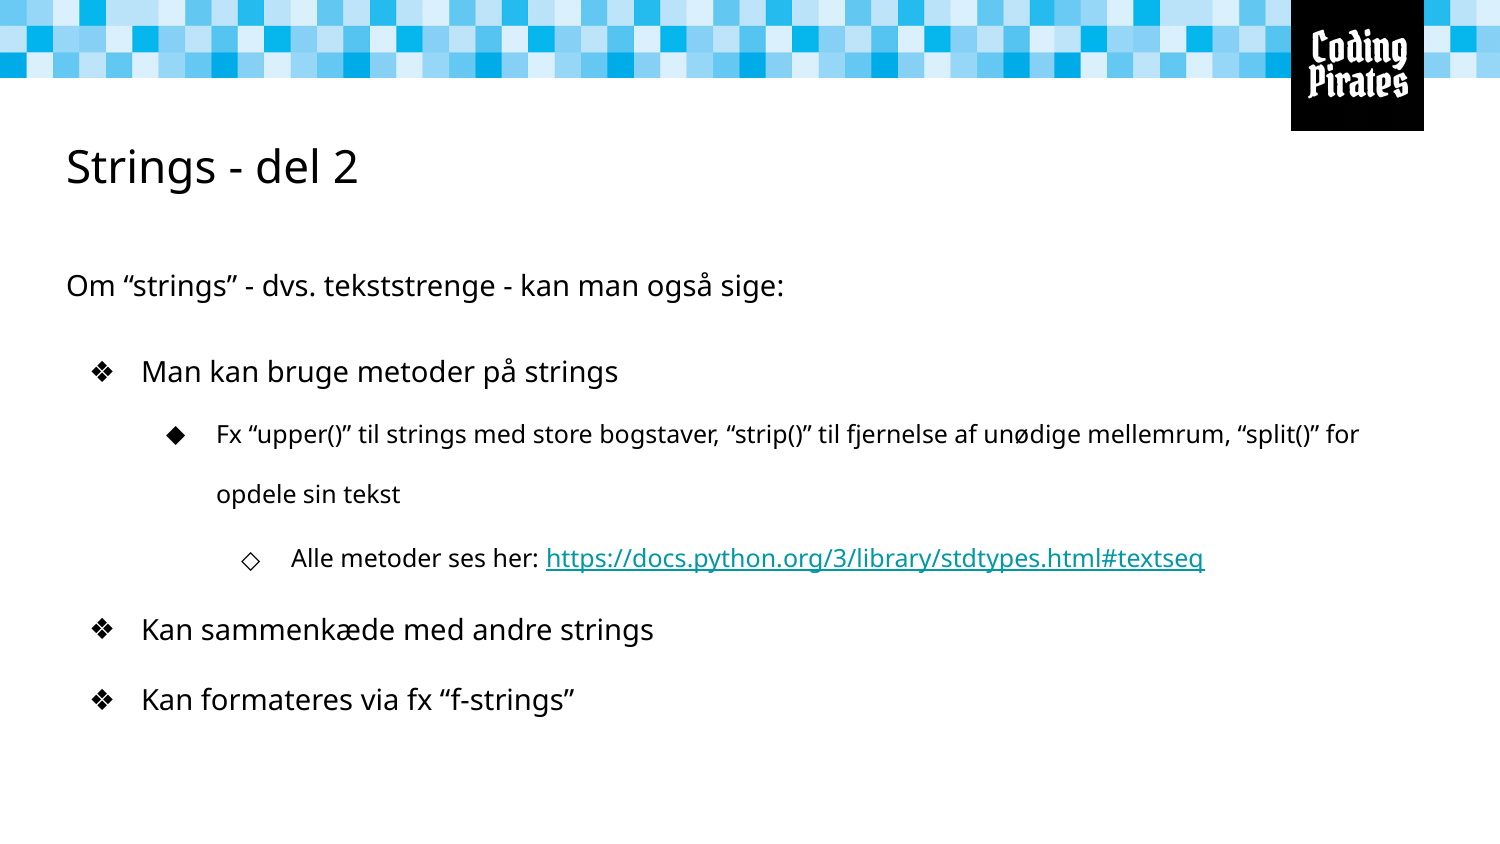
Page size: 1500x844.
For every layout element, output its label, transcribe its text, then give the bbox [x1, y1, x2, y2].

picture [1291, 0, 1424, 131]
title Strings - del 2 [51, 123, 1223, 216]
list Om “strings” - dvs. tekststrenge - kan man også sige: Man kan bruge metoder på strings Fx “upper()” til strings med store bogstaver, “strip()” til fjernelse af unødige mellemrum, “split()” for opdele sin tekst Alle metoder ses her: https://docs.python.org/3/library/stdtypes.html#textseq Kan sammenkæde med andre strings Kan formateres via fx “f-strings” [51, 216, 1449, 821]
picture [0, 0, 1056, 78]
